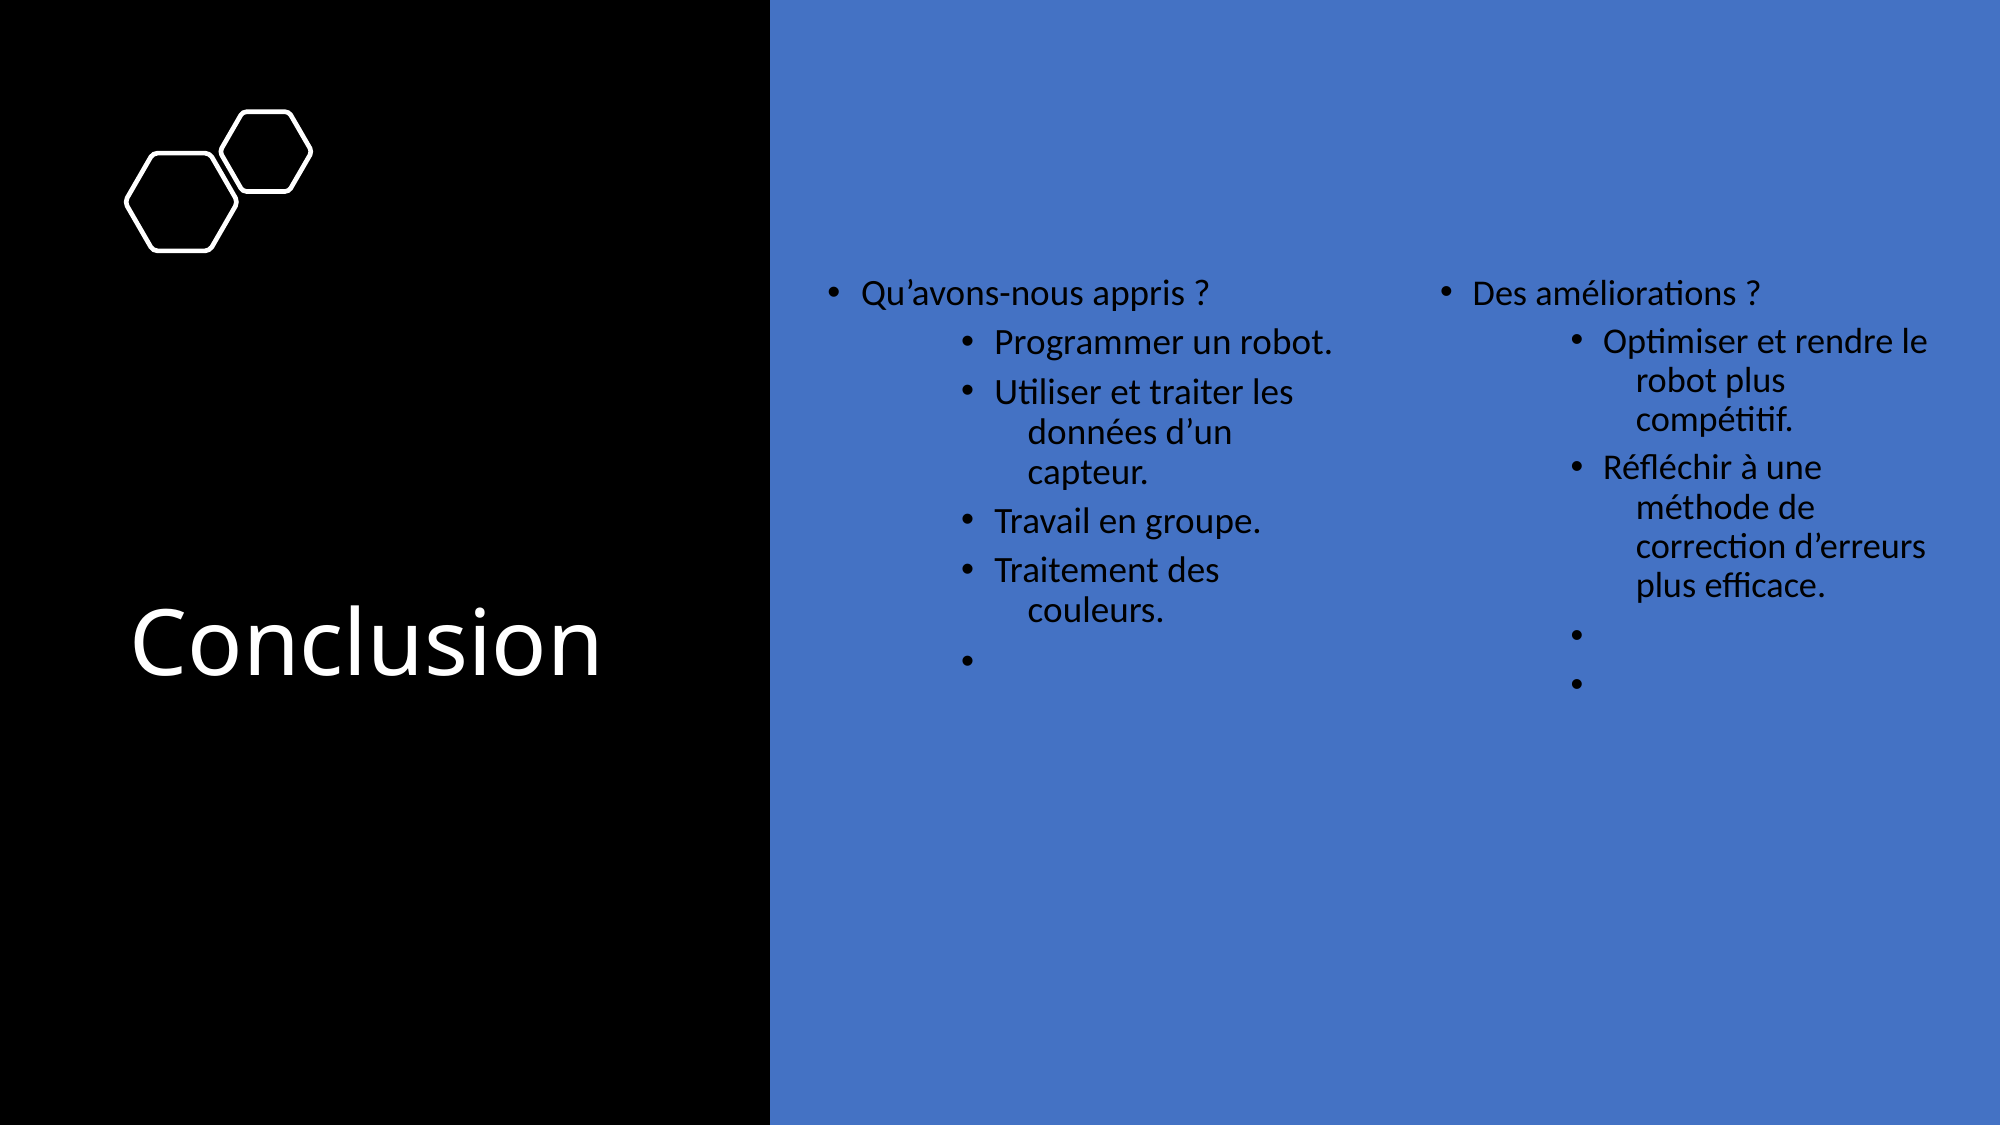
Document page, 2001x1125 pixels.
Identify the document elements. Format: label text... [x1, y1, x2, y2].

text_box [0, 0, 2000, 1125]
title Conclusion [114, 266, 698, 704]
text_box Qu’avons-nous appris ? Programmer un robot. Utiliser et traiter les données d’un capteur. Travail en groupe. Traitement des couleurs. [812, 266, 1375, 640]
text_box Des améliorations ? Optimiser et rendre le robot plus compétitif. Réfléchir à une méthode de correction d’erreurs plus efficace. [1425, 266, 1950, 640]
